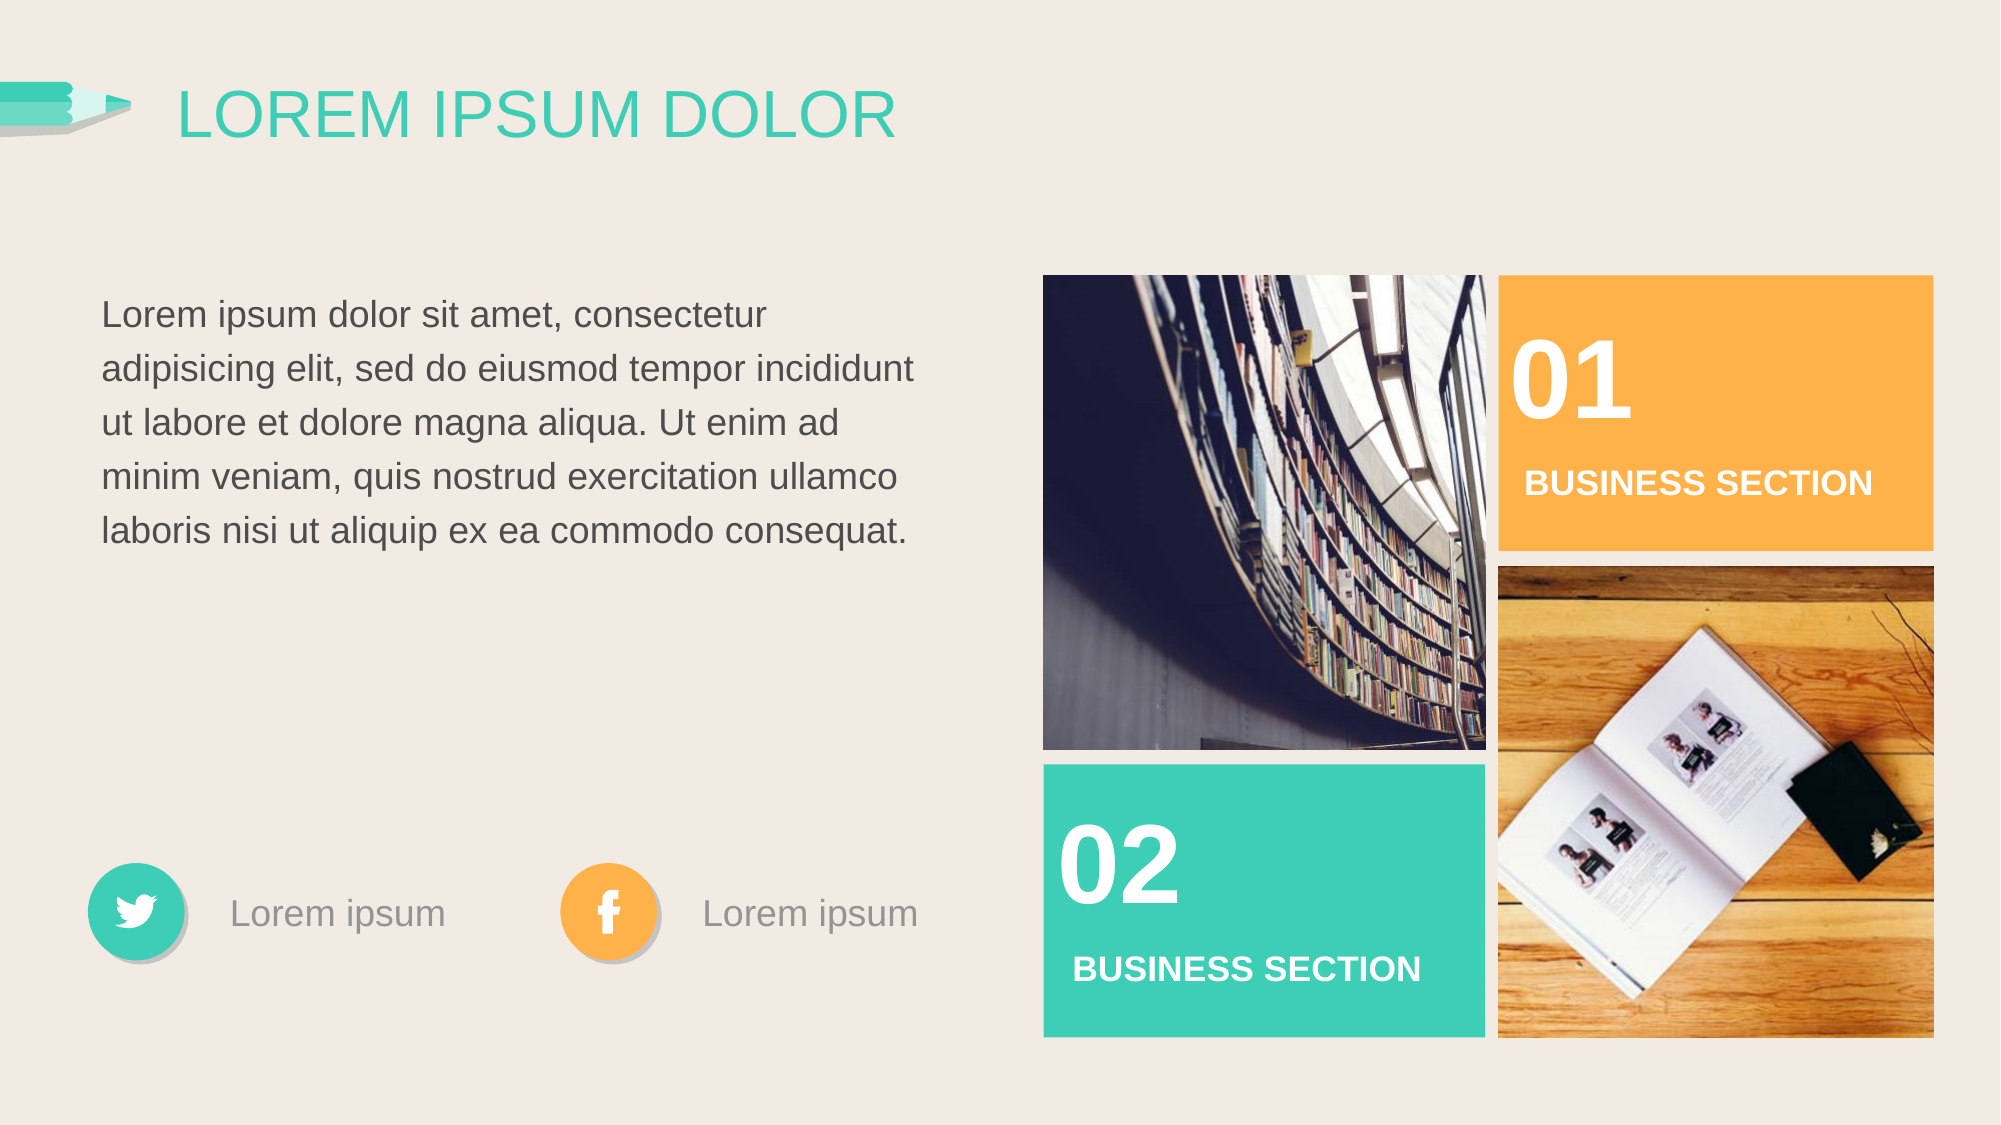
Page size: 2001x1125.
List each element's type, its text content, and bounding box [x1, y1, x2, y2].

text_box [560, 863, 657, 961]
text_box BUSINESS SECTION [1057, 938, 1471, 1015]
text_box [87, 863, 185, 961]
text_box [1498, 275, 1934, 552]
text_box BUSINESS SECTION [1509, 452, 1923, 529]
picture [0, 0, 2001, 1125]
text_box Lorem ipsum dolor sit amet, consectetur adipisicing elit, sed do eiusmod tempor incididunt ut labore et dolore magna aliqua. Ut enim ad minim veniam, quis nostrud exercitation ullamco laboris nisi ut aliquip ex ea commodo consequat. [86, 273, 930, 780]
text_box LOREM IPSUM DOLOR [161, 60, 1802, 160]
text_box 02 [1057, 791, 1471, 937]
text_box Lorem ipsum [694, 889, 986, 935]
text_box Lorem ipsum [222, 889, 513, 935]
text_box [1043, 764, 1486, 1038]
text_box 01 [1509, 305, 1923, 451]
